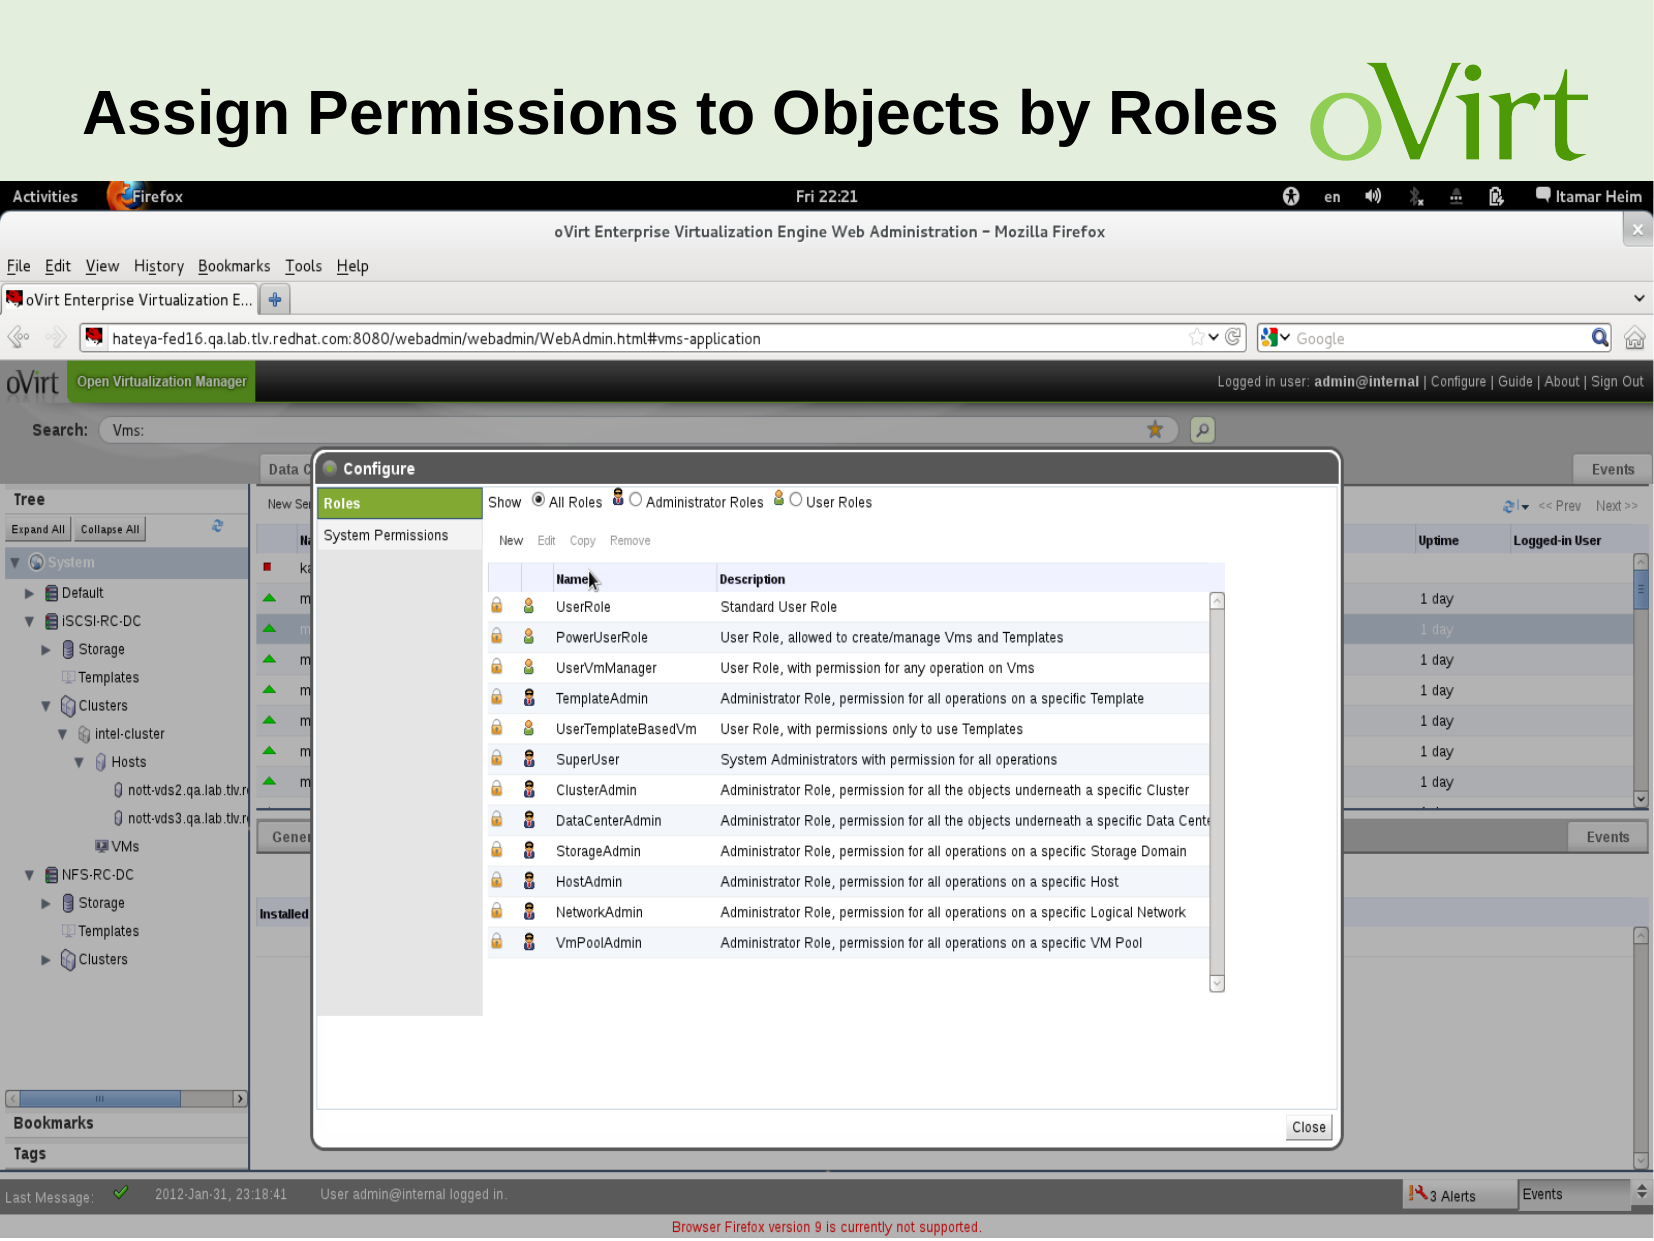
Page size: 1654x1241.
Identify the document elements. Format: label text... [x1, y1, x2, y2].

title Assign Permissions to Objects by Roles [82, 37, 1571, 181]
picture [0, 181, 1654, 1238]
